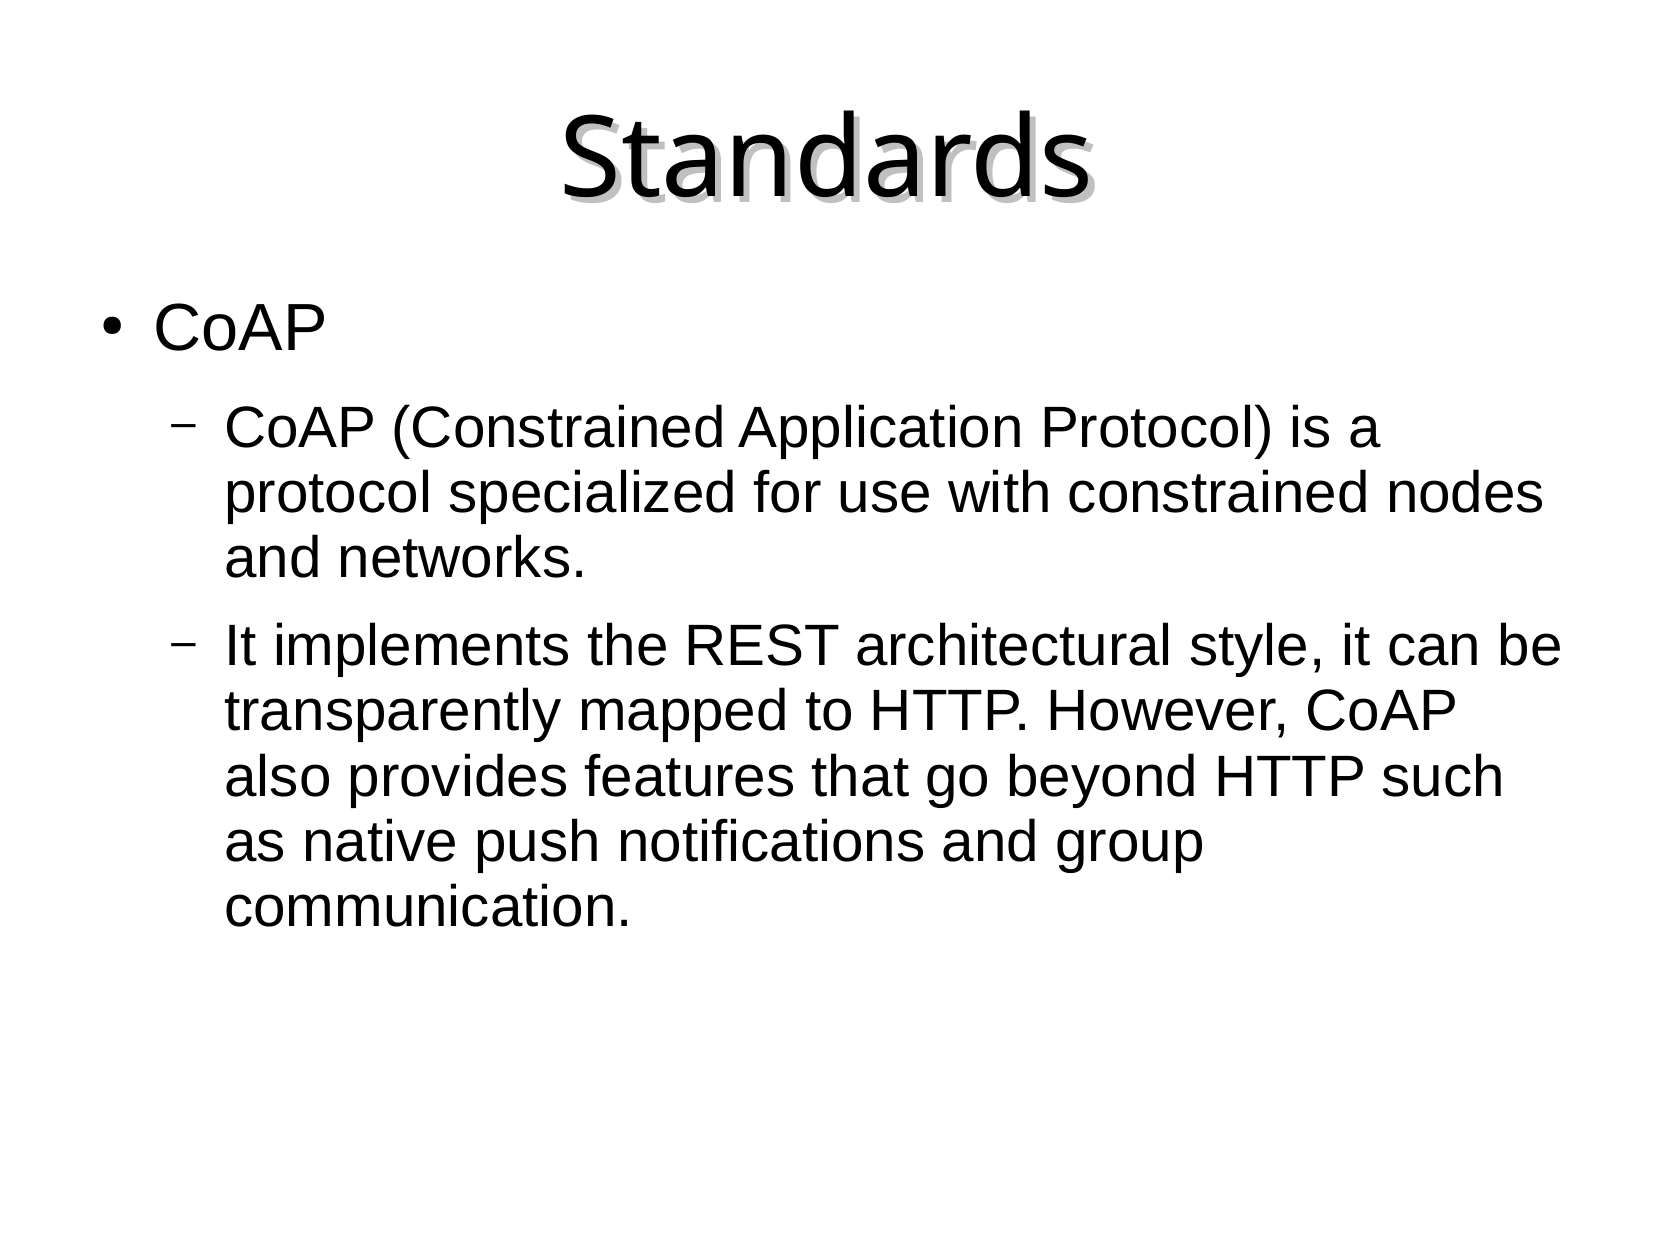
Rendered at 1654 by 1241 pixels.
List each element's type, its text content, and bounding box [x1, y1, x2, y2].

list CoAP CoAP (Constrained Application Protocol) is a protocol specialized for use with constrained nodes and networks. It implements the REST architectural style, it can be transparently mapped to HTTP. However, CoAP also provides features that go beyond HTTP such as native push notifications and group communication. [82, 290, 1571, 1010]
title Standards [82, 49, 1571, 257]
